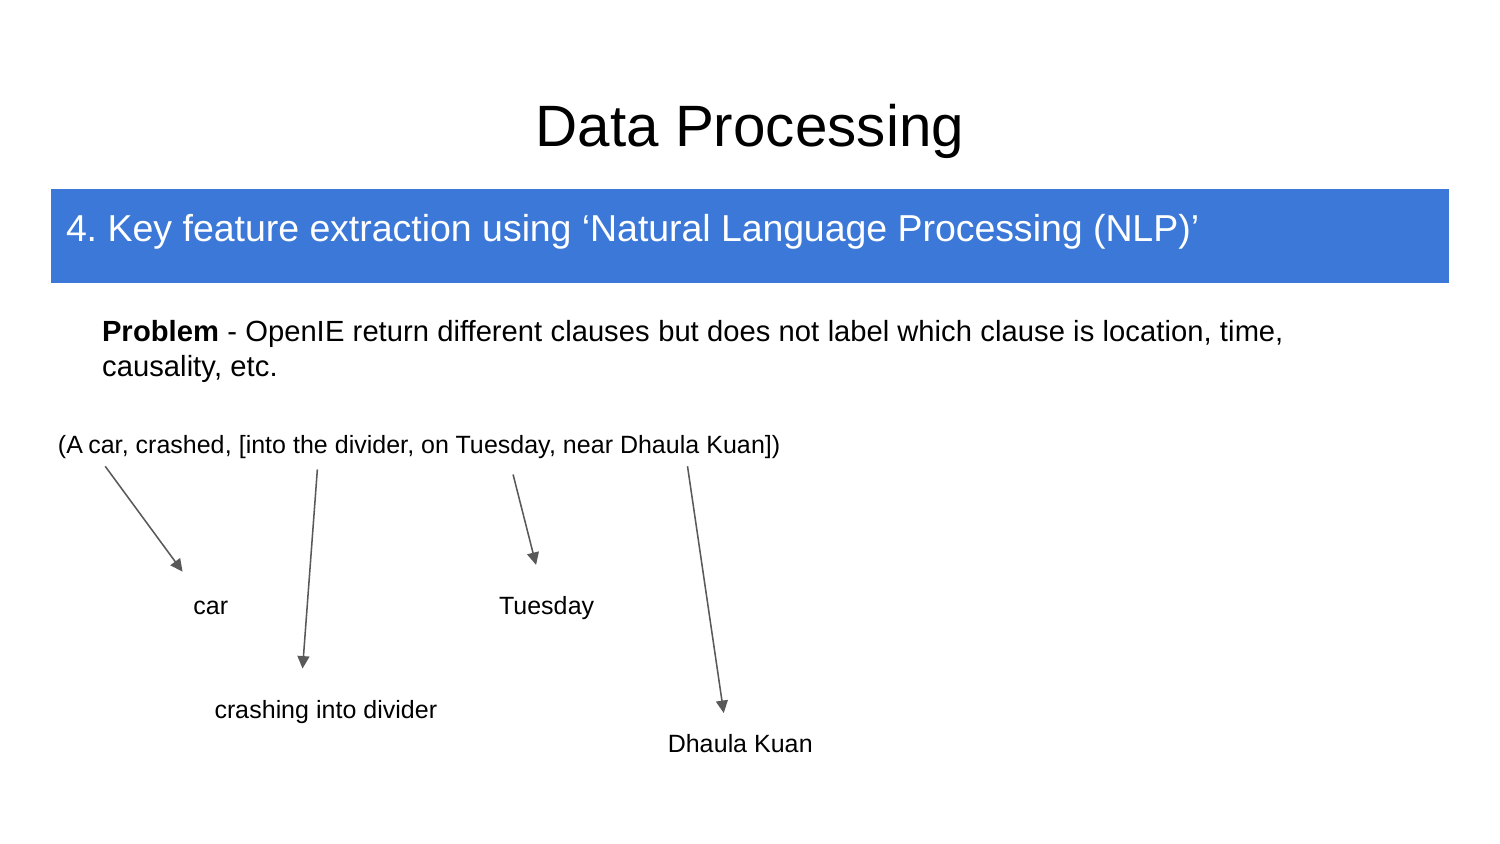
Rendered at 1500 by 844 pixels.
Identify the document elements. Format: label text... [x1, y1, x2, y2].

text_box car [178, 574, 256, 638]
text_box Tuesday [484, 574, 667, 638]
text_box crashing into divider [199, 678, 485, 733]
title Data Processing [51, 72, 1449, 167]
text_box (A car, crashed, [into the divider, on Tuesday, near Dhaula Kuan]) [42, 413, 818, 478]
list 4. Key feature extraction using ‘Natural Language Processing (NLP)’ [51, 189, 1449, 283]
text_box Problem - OpenIE return different clauses but does not label which clause is location, time, causality, etc. [87, 297, 1413, 400]
text_box Dhaula Kuan [652, 712, 836, 776]
